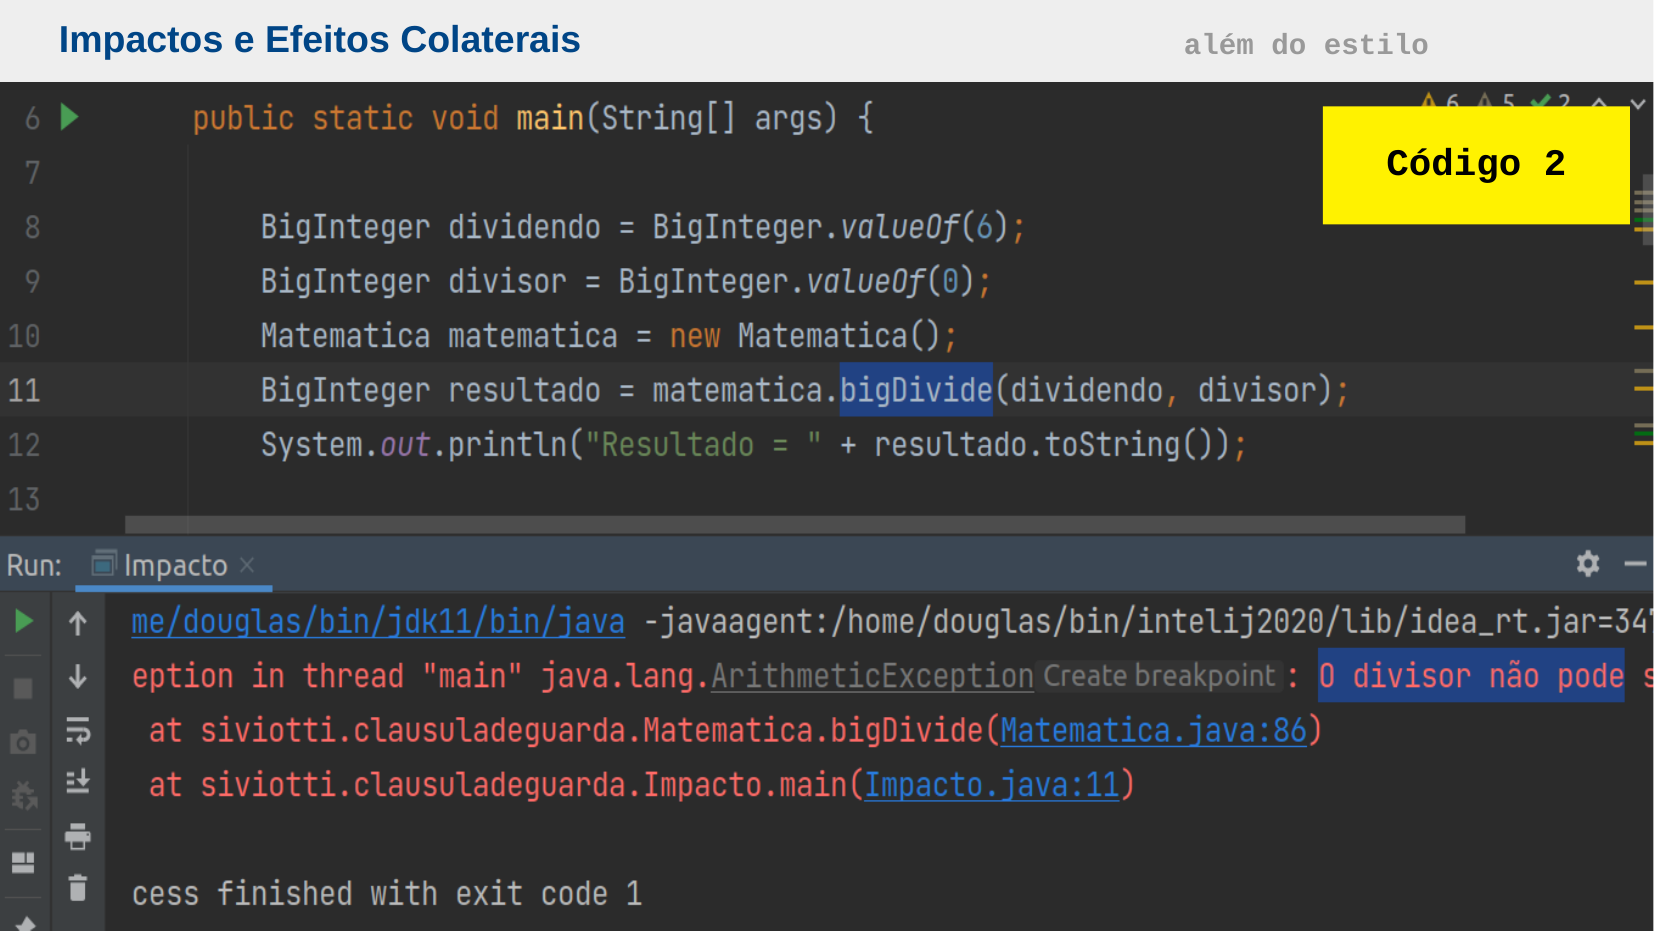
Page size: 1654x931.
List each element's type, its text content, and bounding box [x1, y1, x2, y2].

text_box [0, 0, 1654, 82]
title Impactos e Efeitos Colaterais [59, 14, 1182, 66]
text_box além do estilo [1169, 23, 1644, 71]
text_box Código 2 [1322, 106, 1630, 225]
picture [0, 82, 1654, 931]
